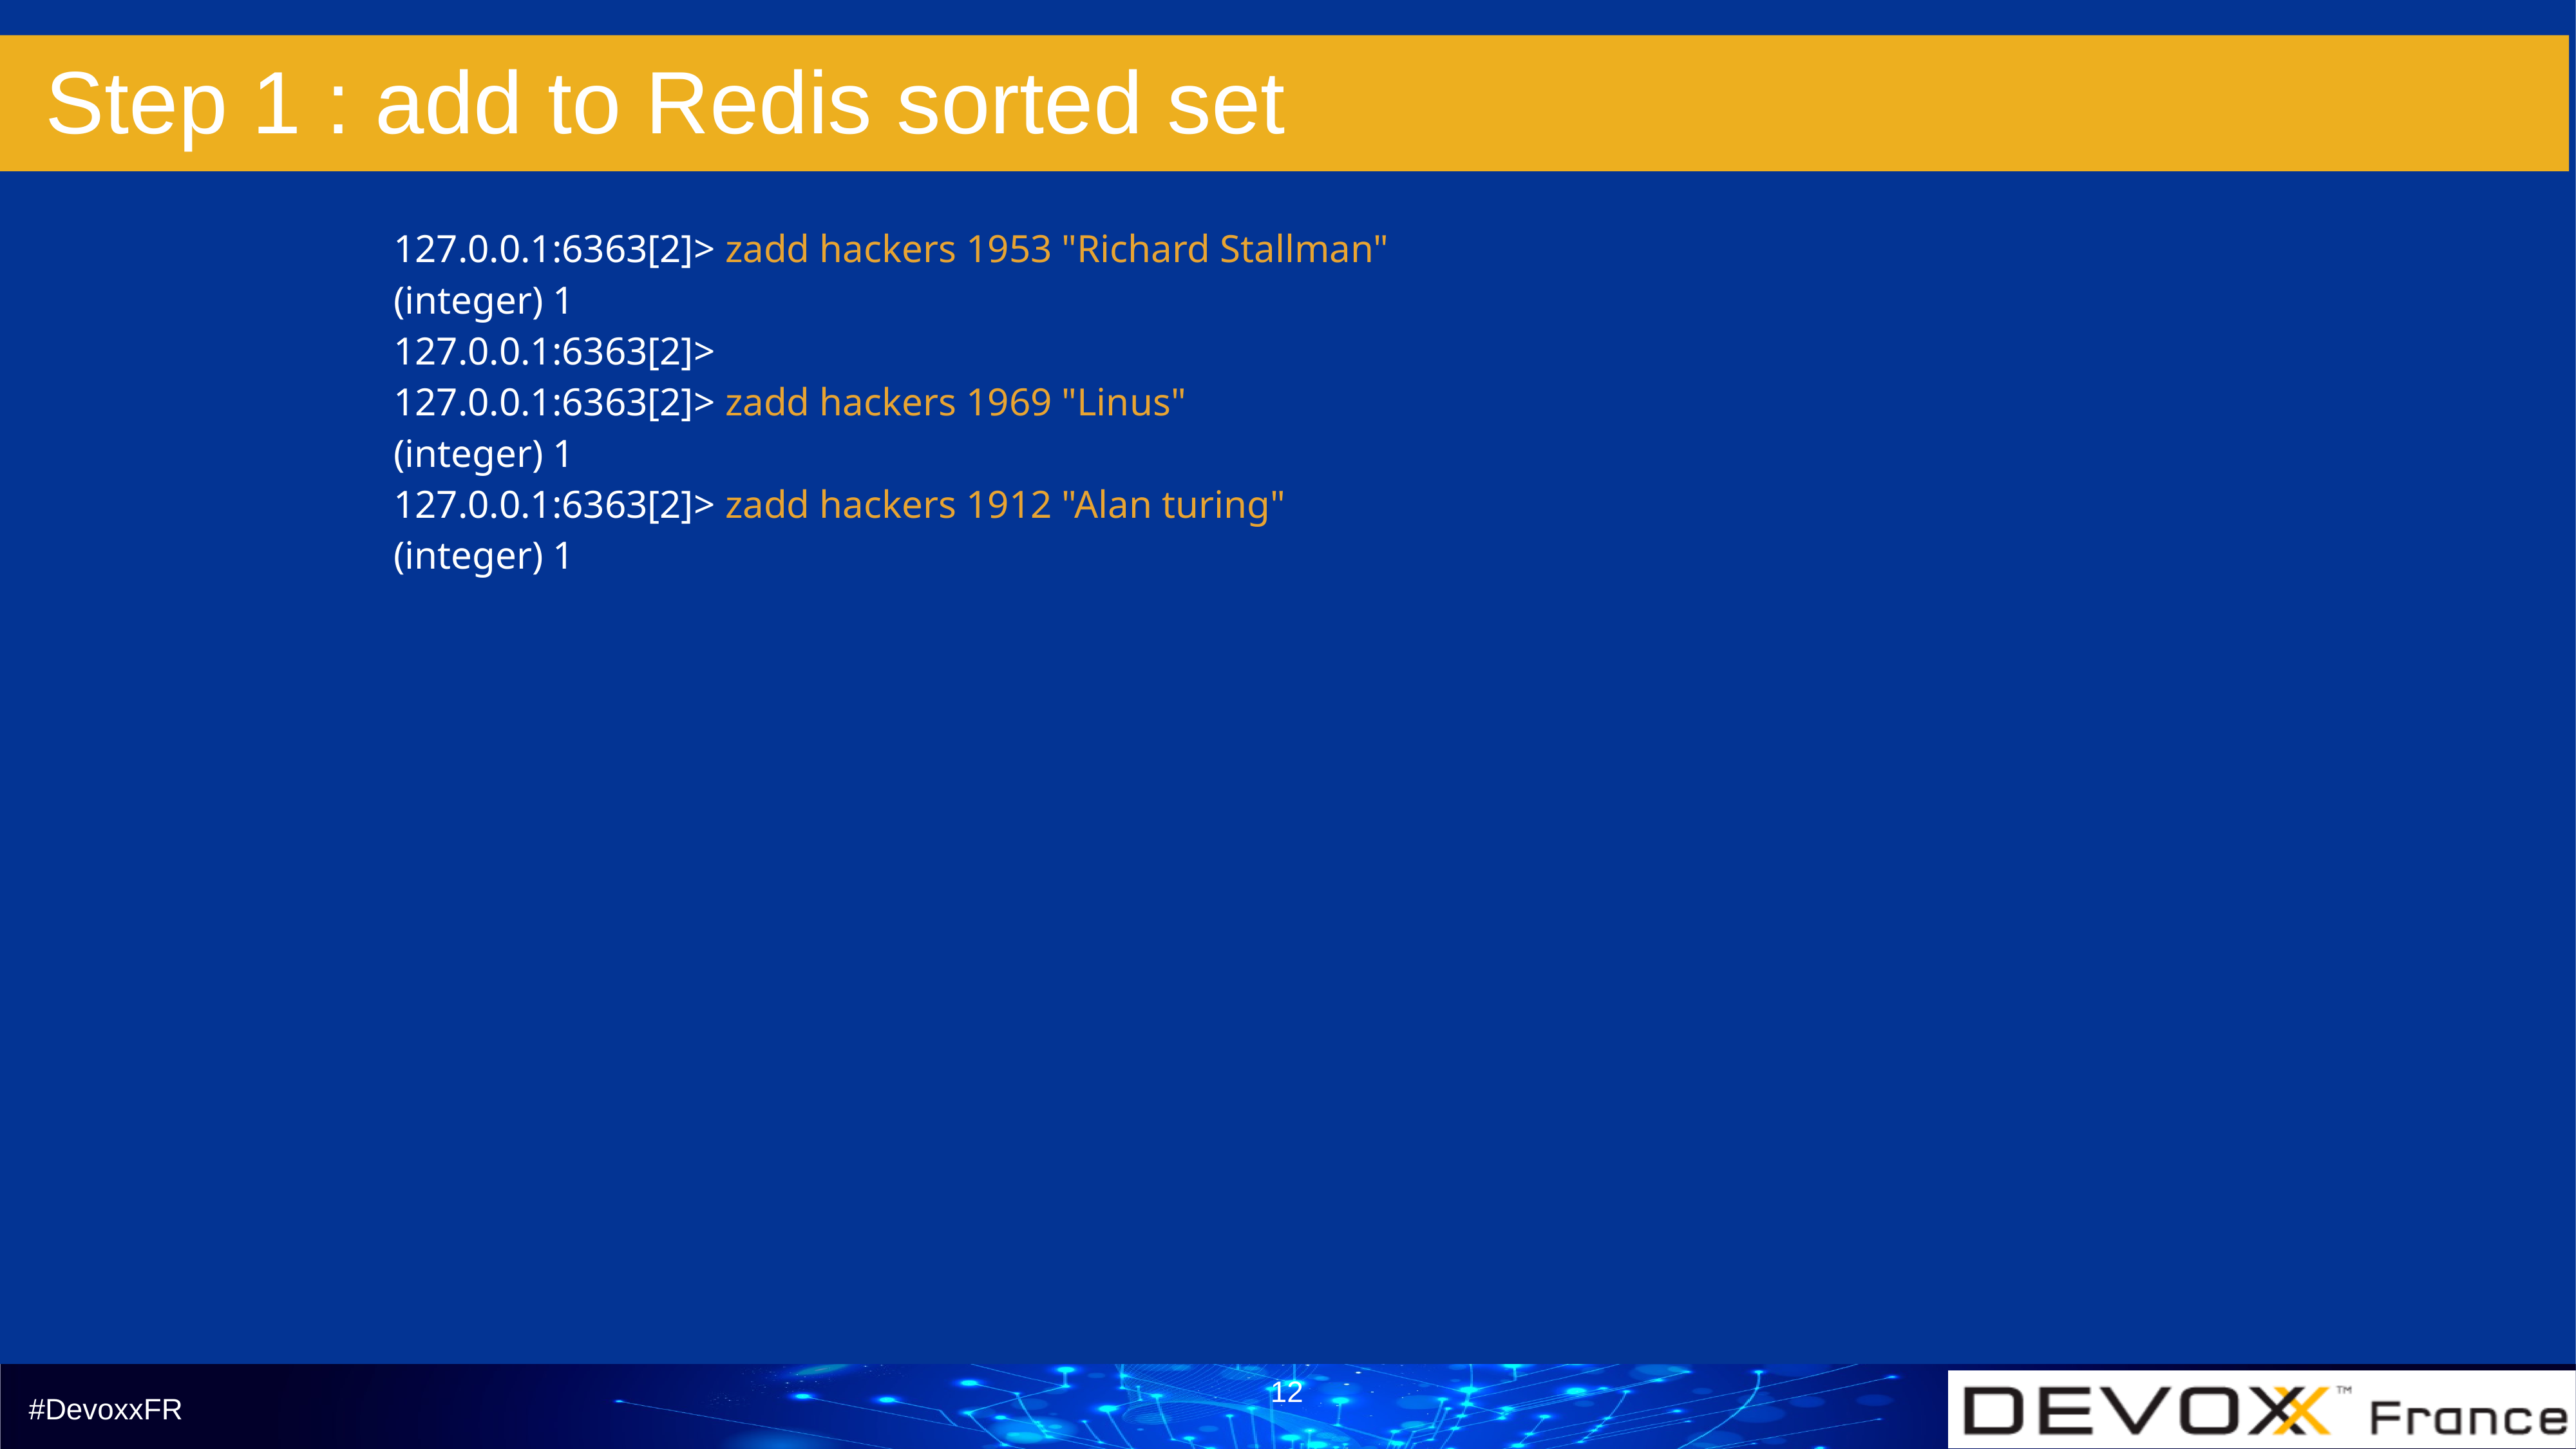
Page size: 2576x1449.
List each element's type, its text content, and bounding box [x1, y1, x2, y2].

slide_number 12 [1269, 1375, 1305, 1427]
list 127.0.0.1:6363[2]> zadd hackers 1953 "Richard Stallman" (integer) 1 127.0.0.1:6363[2]> 127.0.0.1:6363[2]> zadd hackers 1969 "Linus" (integer) 1 127.0.0.1:6363[2]> zadd hackers 1912 "Alan turing" (integer) 1 [393, 222, 2183, 1314]
picture [1309, 1442, 1326, 1449]
picture [0, 1364, 2576, 1449]
title Step 1 : add to Redis sorted set [0, 35, 2570, 171]
